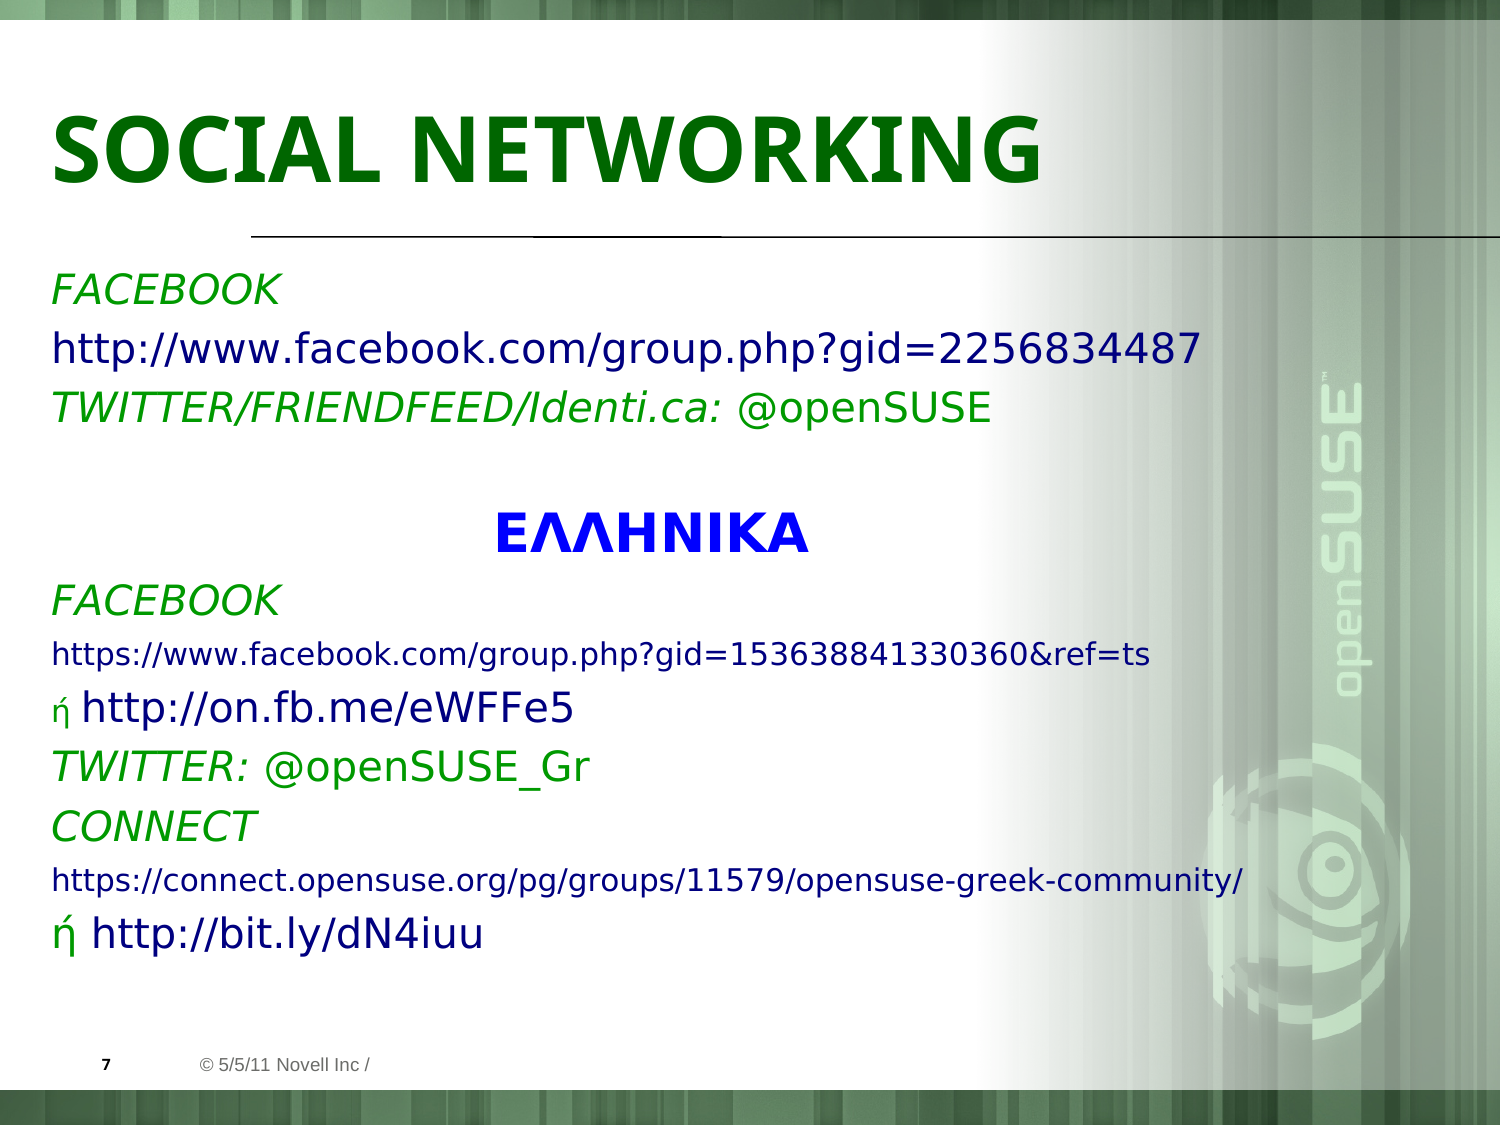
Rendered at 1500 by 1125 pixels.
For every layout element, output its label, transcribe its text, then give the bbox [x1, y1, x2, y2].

list FACEBOOK http://www.facebook.com/group.php?gid=2256834487 TWITTER/FRIENDFEED/Identi.ca: @openSUSE ΕΛΛΗΝΙΚΑ FACEBOOK https://www.facebook.com/group.php?gid=153638841330360&ref=ts ή http://on.fb.me/eWFFe5 TWITTER: @openSUSE_Gr CONNECT https://connect.opensuse.org/pg/groups/11579/opensuse-greek-community/ ή http://bit.ly/dN4iuu [51, 266, 1253, 1010]
title SOCIAL NETWORKING [51, 68, 1447, 232]
picture [0, 0, 1500, 1125]
